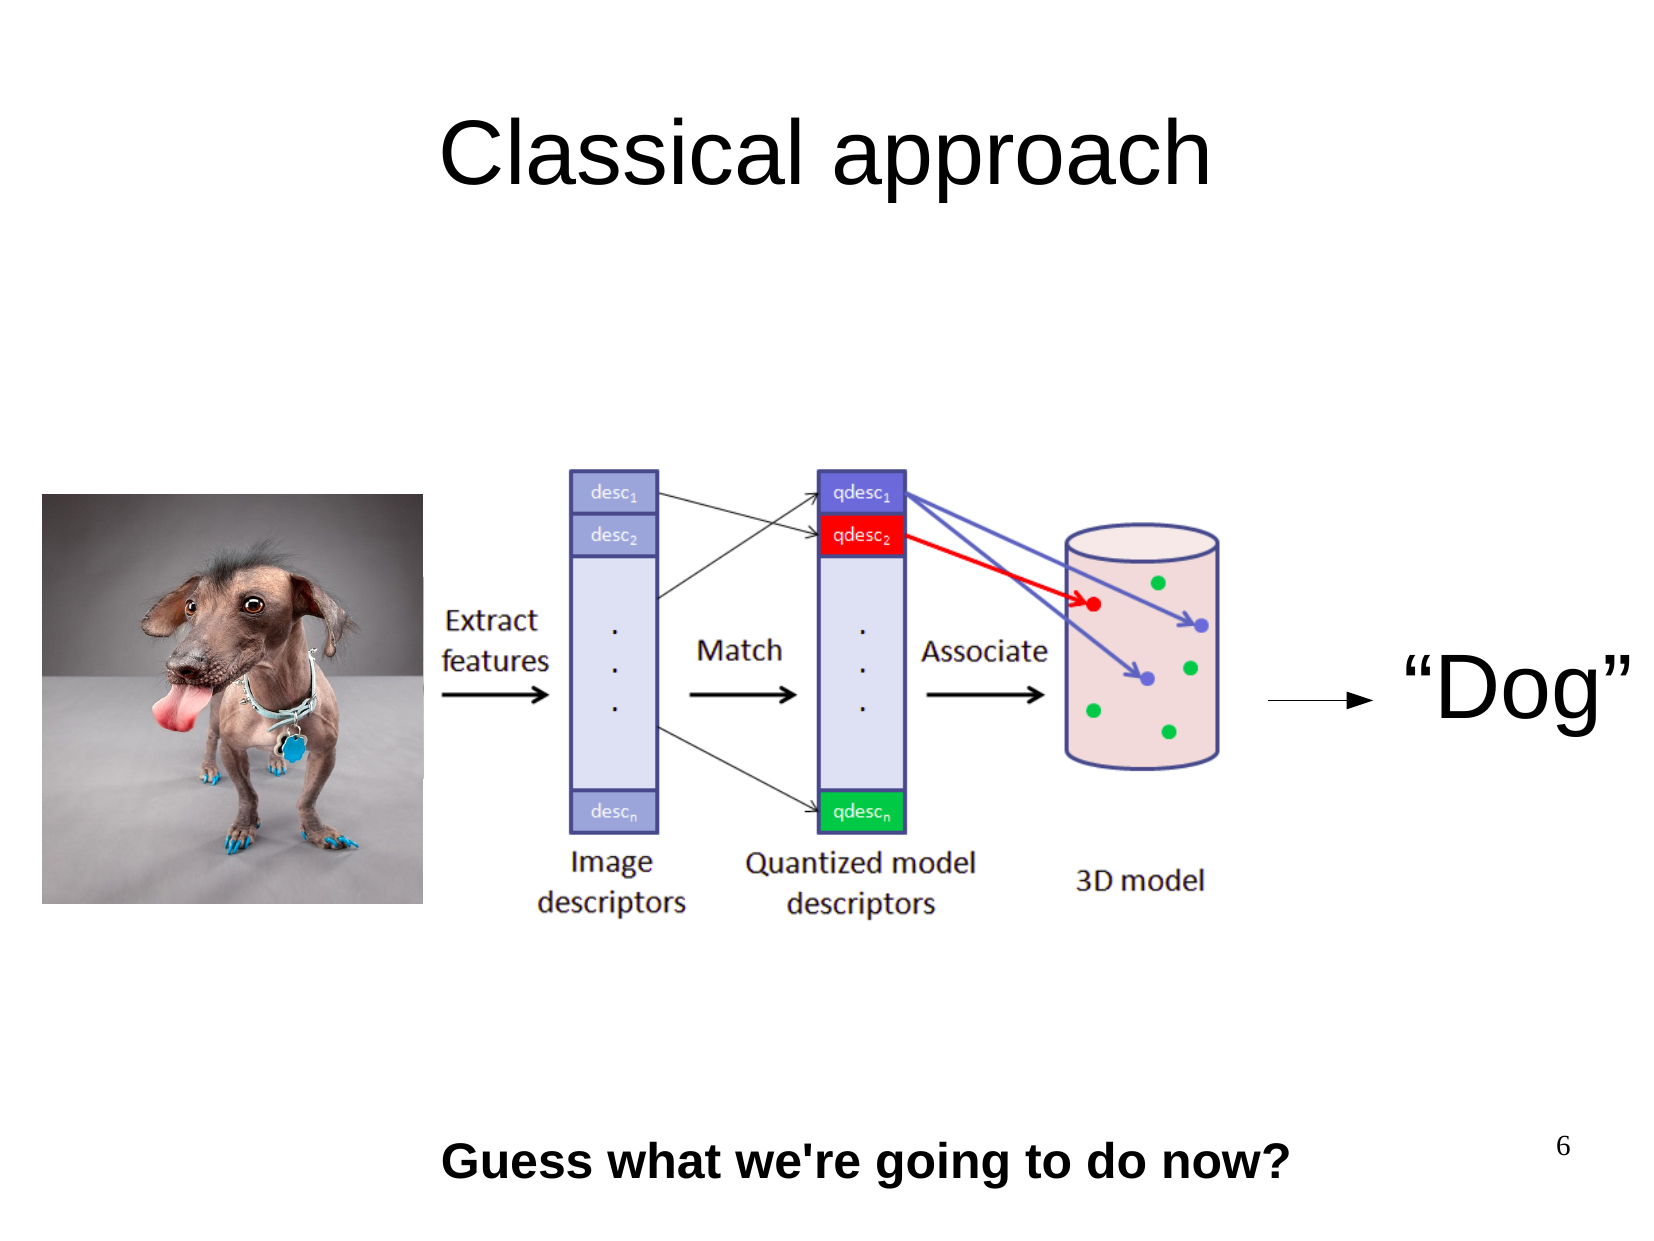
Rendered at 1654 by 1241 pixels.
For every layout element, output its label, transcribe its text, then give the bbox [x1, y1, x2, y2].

text_box “Dog” [1243, 635, 1654, 739]
title Classical approach [82, 49, 1571, 257]
picture [42, 468, 1221, 932]
text_box Guess what we're going to do now? [311, 1132, 1352, 1190]
